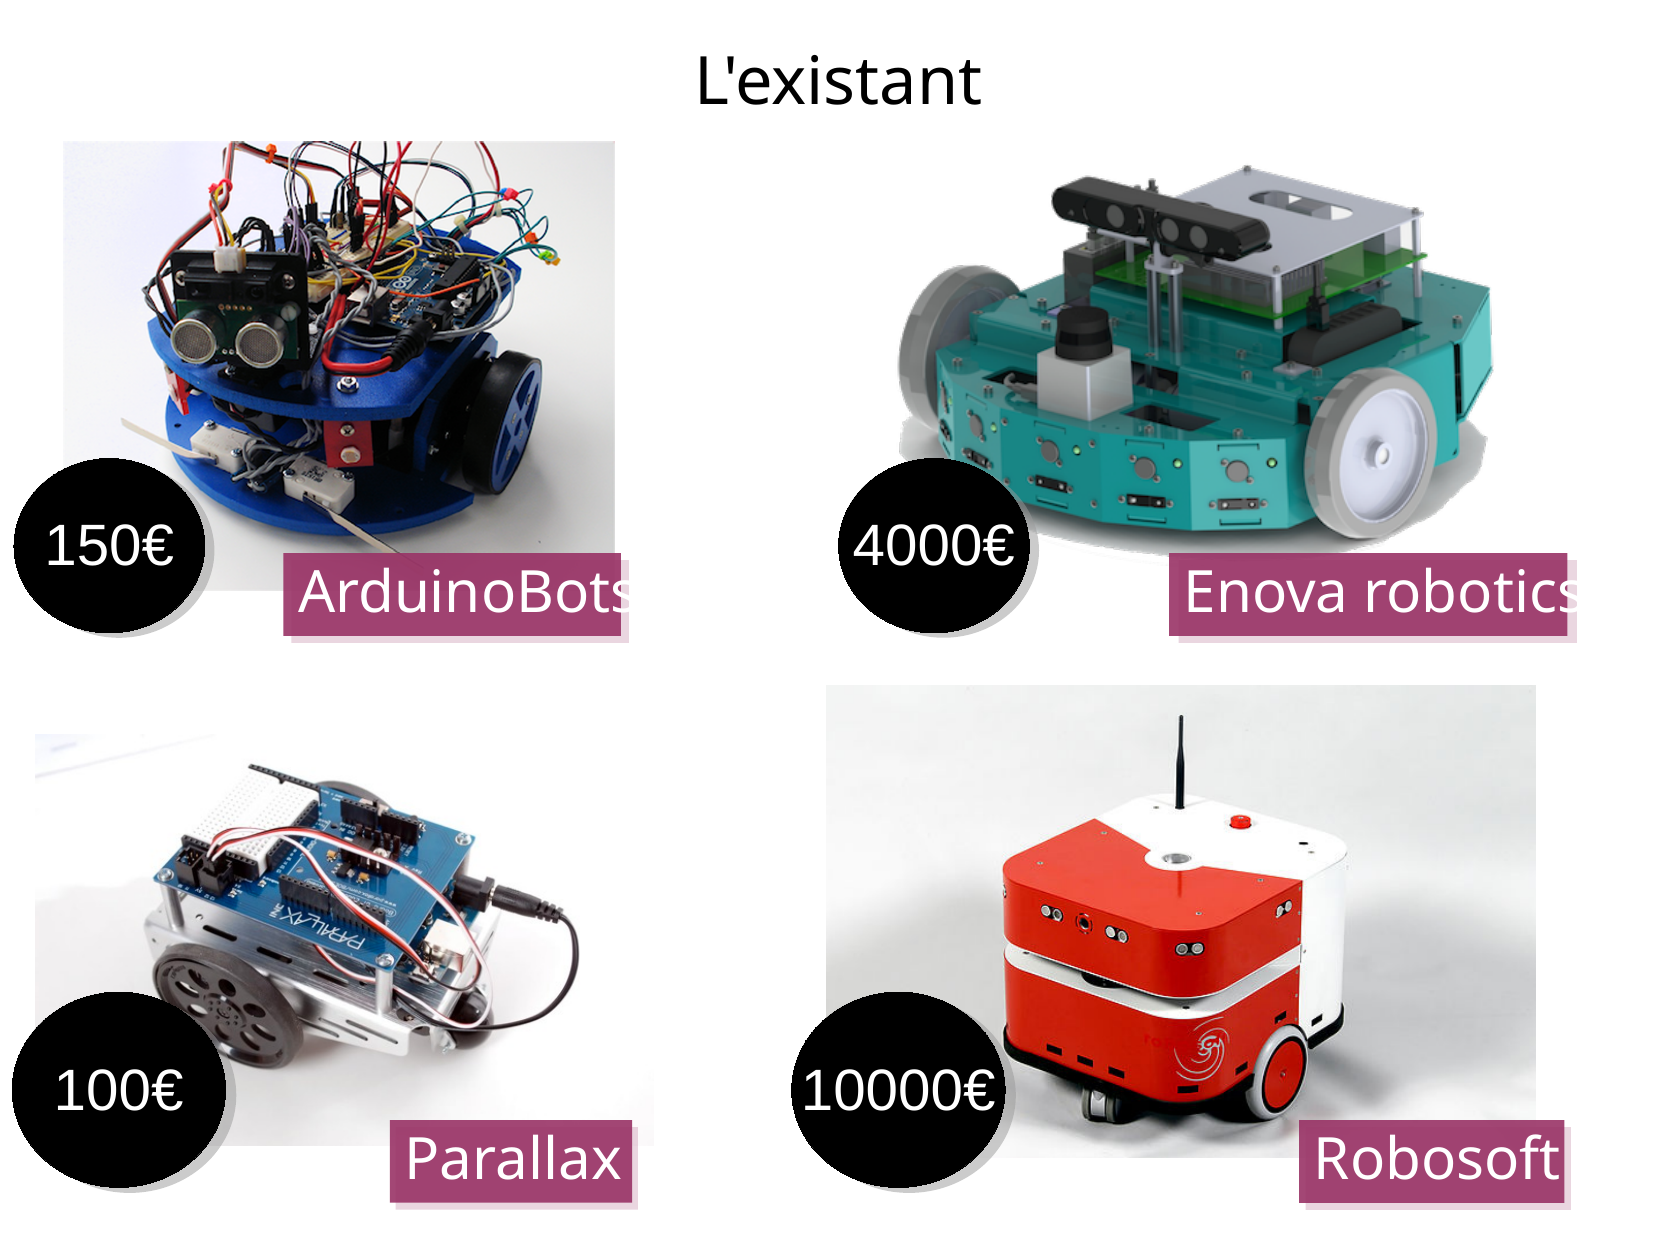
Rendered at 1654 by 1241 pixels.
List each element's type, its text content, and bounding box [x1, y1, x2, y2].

text_box [621, 597, 629, 608]
text_box Robosoft [1299, 1110, 1572, 1201]
picture [859, 141, 1583, 567]
text_box ArduinoBots [283, 543, 621, 634]
text_box [621, 560, 629, 580]
text_box 4000€ [838, 458, 1030, 633]
text_box [897, 473, 1040, 638]
text_box [1299, 1201, 1571, 1210]
picture [35, 734, 654, 1146]
picture [63, 141, 615, 591]
picture [826, 685, 1536, 1158]
text_box [389, 1120, 638, 1210]
text_box 100€ [12, 992, 226, 1188]
text_box Parallax [389, 1110, 624, 1201]
text_box [858, 1008, 1016, 1193]
text_box [283, 612, 629, 643]
text_box 150€ [13, 458, 205, 633]
text_box 10000€ [791, 992, 1006, 1188]
text_box [621, 584, 629, 595]
text_box [76, 1009, 237, 1193]
text_box [75, 474, 215, 638]
text_box [1169, 634, 1577, 643]
text_box Enova robotics [1169, 543, 1635, 634]
title L'existant [94, 35, 1583, 123]
